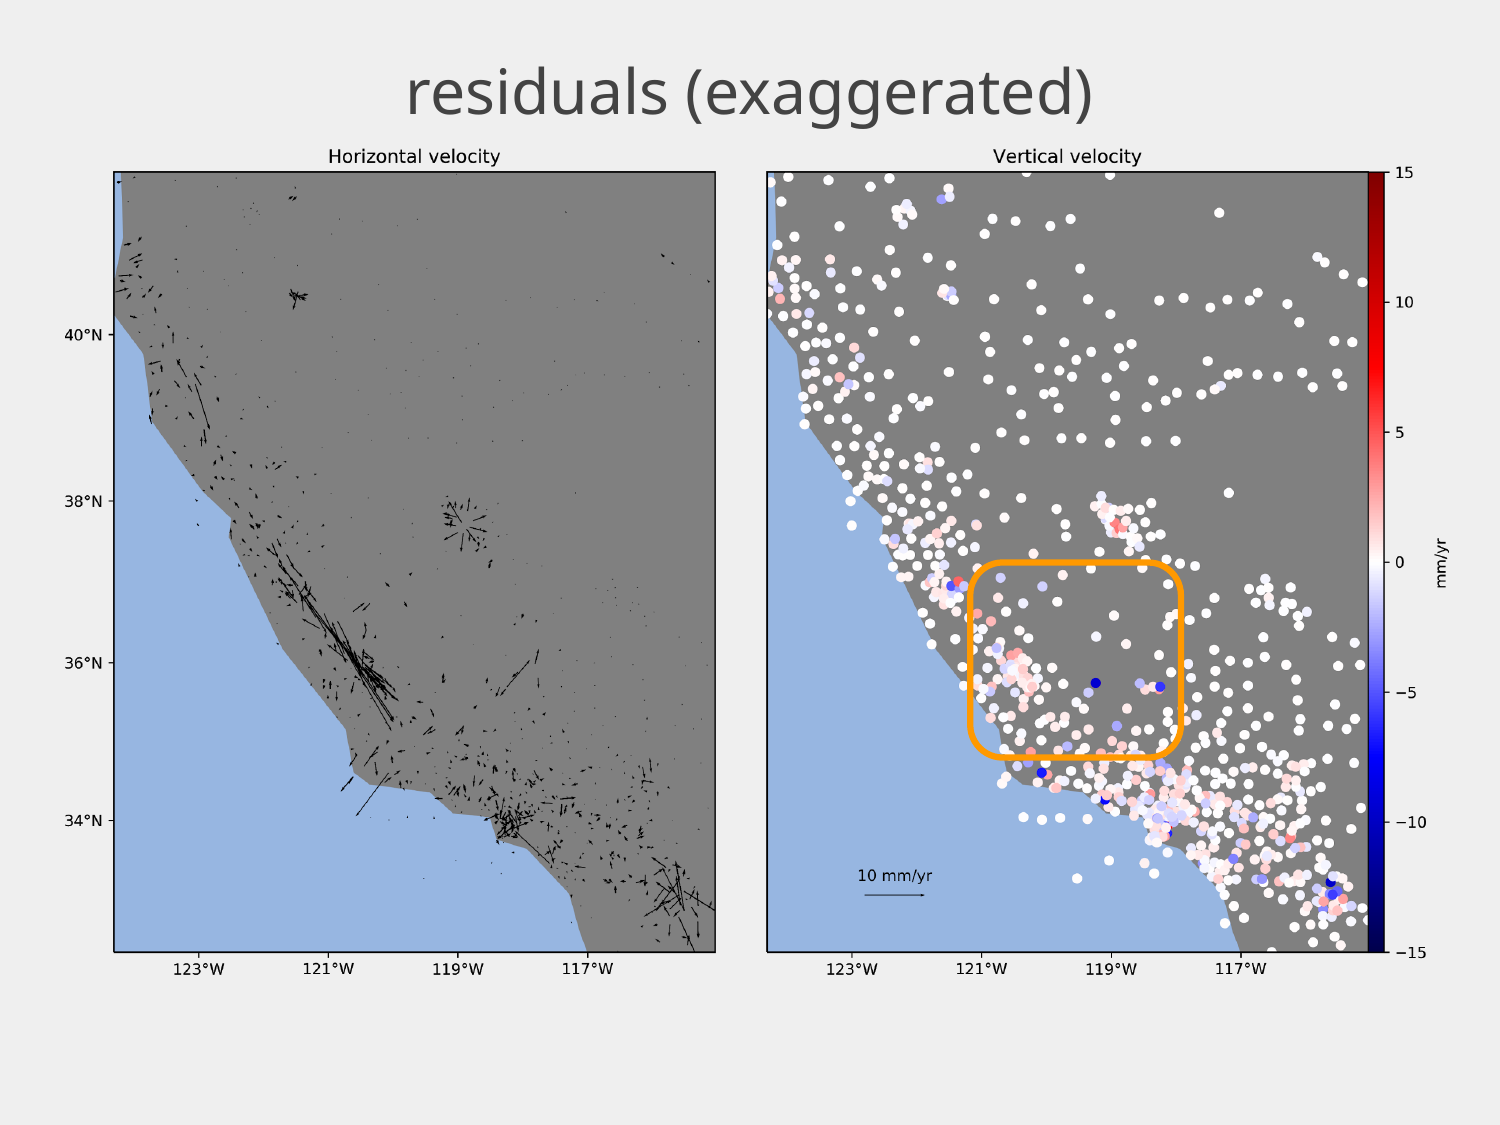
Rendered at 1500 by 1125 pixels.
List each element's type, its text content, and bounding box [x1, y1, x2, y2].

text_box residuals (exaggerated) [149, 37, 1350, 147]
picture [24, 147, 1475, 978]
